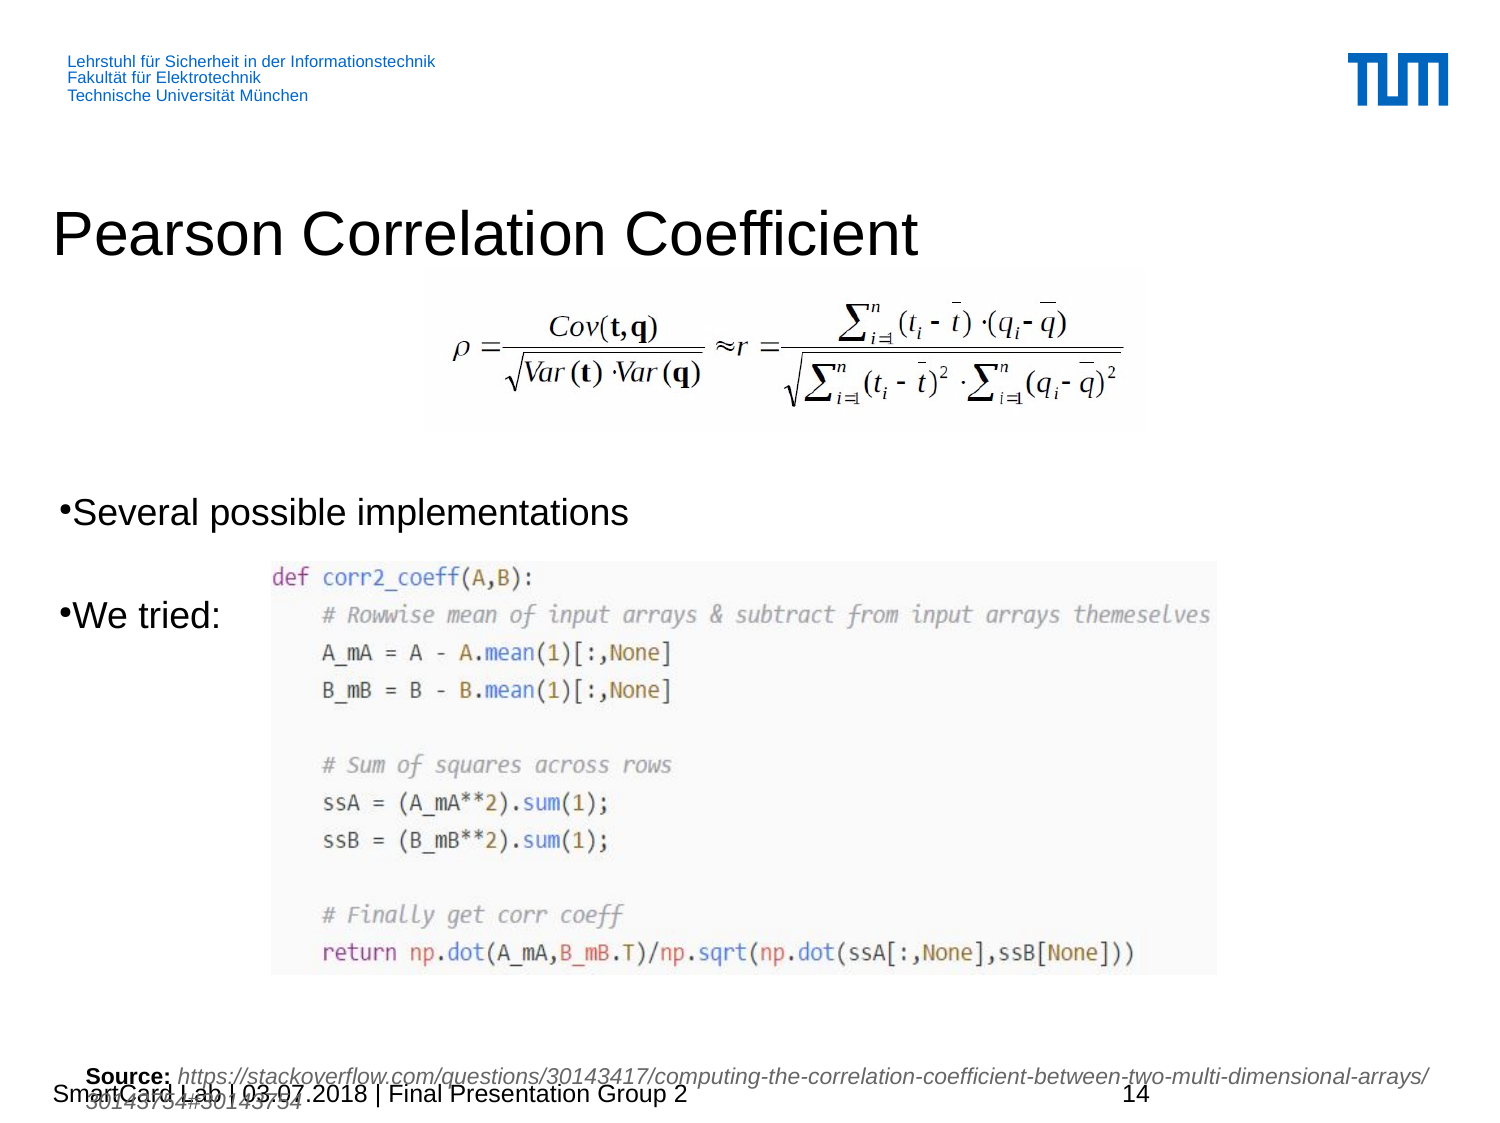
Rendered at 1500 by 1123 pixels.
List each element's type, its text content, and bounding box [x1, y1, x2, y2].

list Several possible implementations We tried: Direct Implementation [59, 177, 1500, 793]
text_box Source: https://stackoverflow.com/questions/30143417/computing-the-correlation-coefficient-between-two-multi-dimensional-arrays/30143754#30143754 [70, 1056, 1500, 1123]
picture [271, 561, 1217, 975]
picture [425, 267, 1146, 432]
